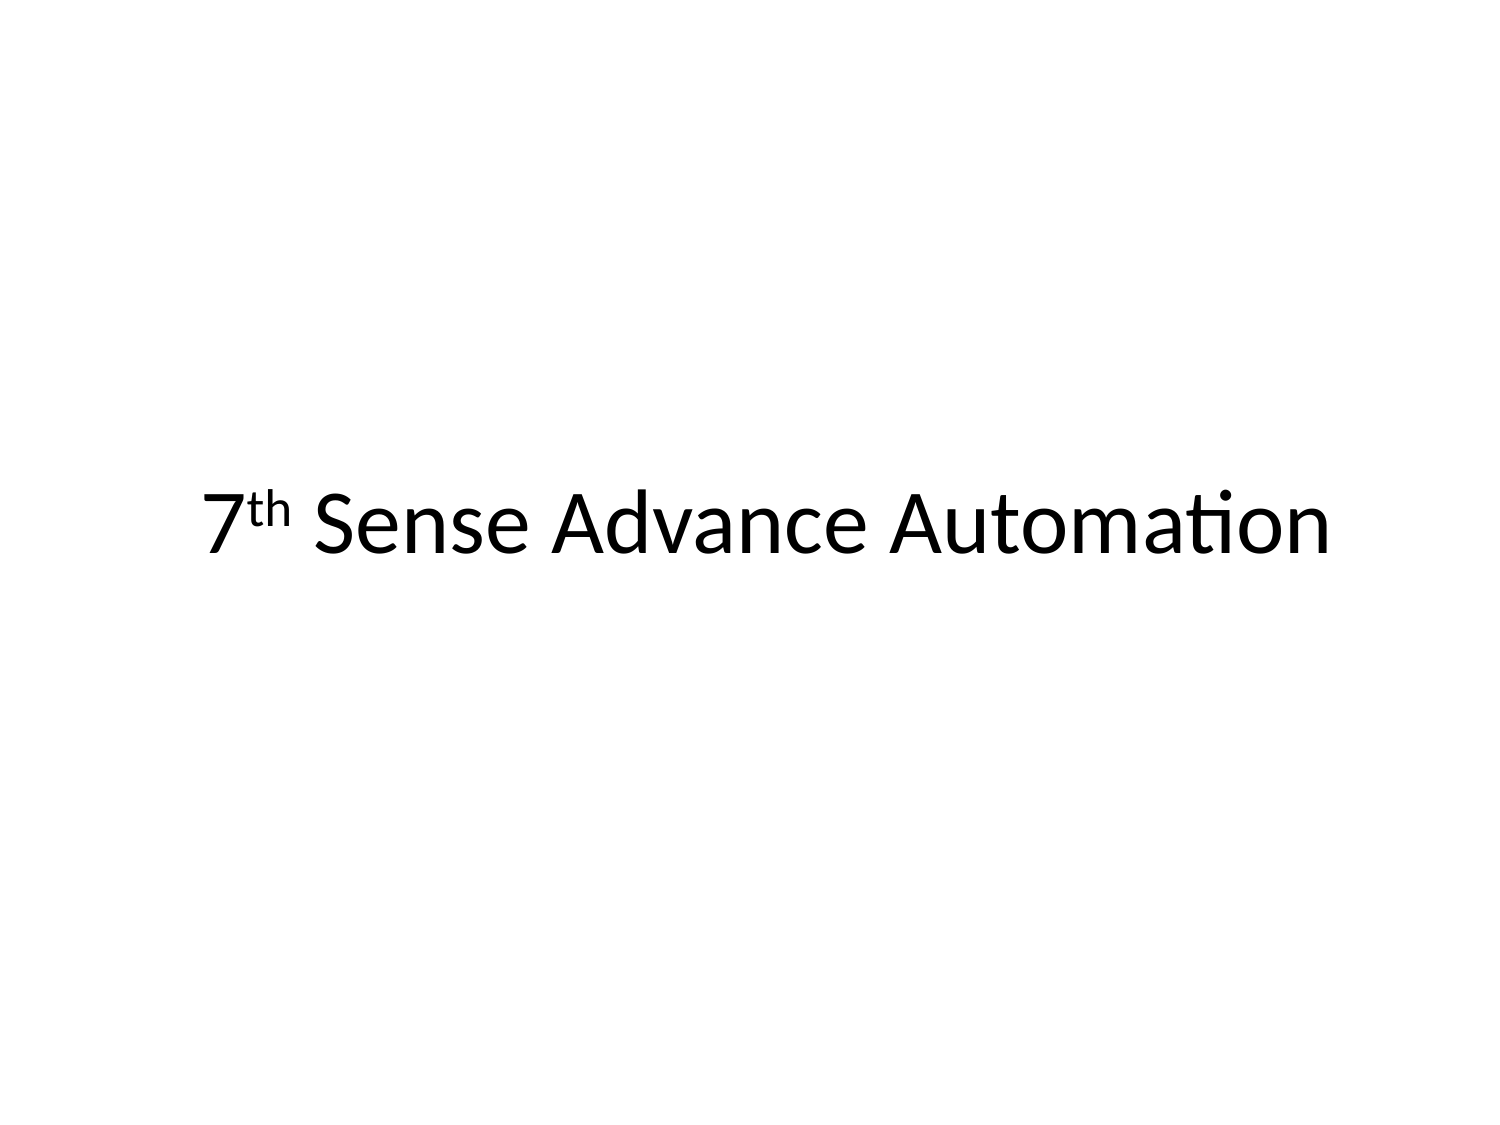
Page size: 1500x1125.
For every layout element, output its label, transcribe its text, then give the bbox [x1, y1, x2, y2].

text_box 7th Sense Advance Automation [129, 396, 1405, 638]
